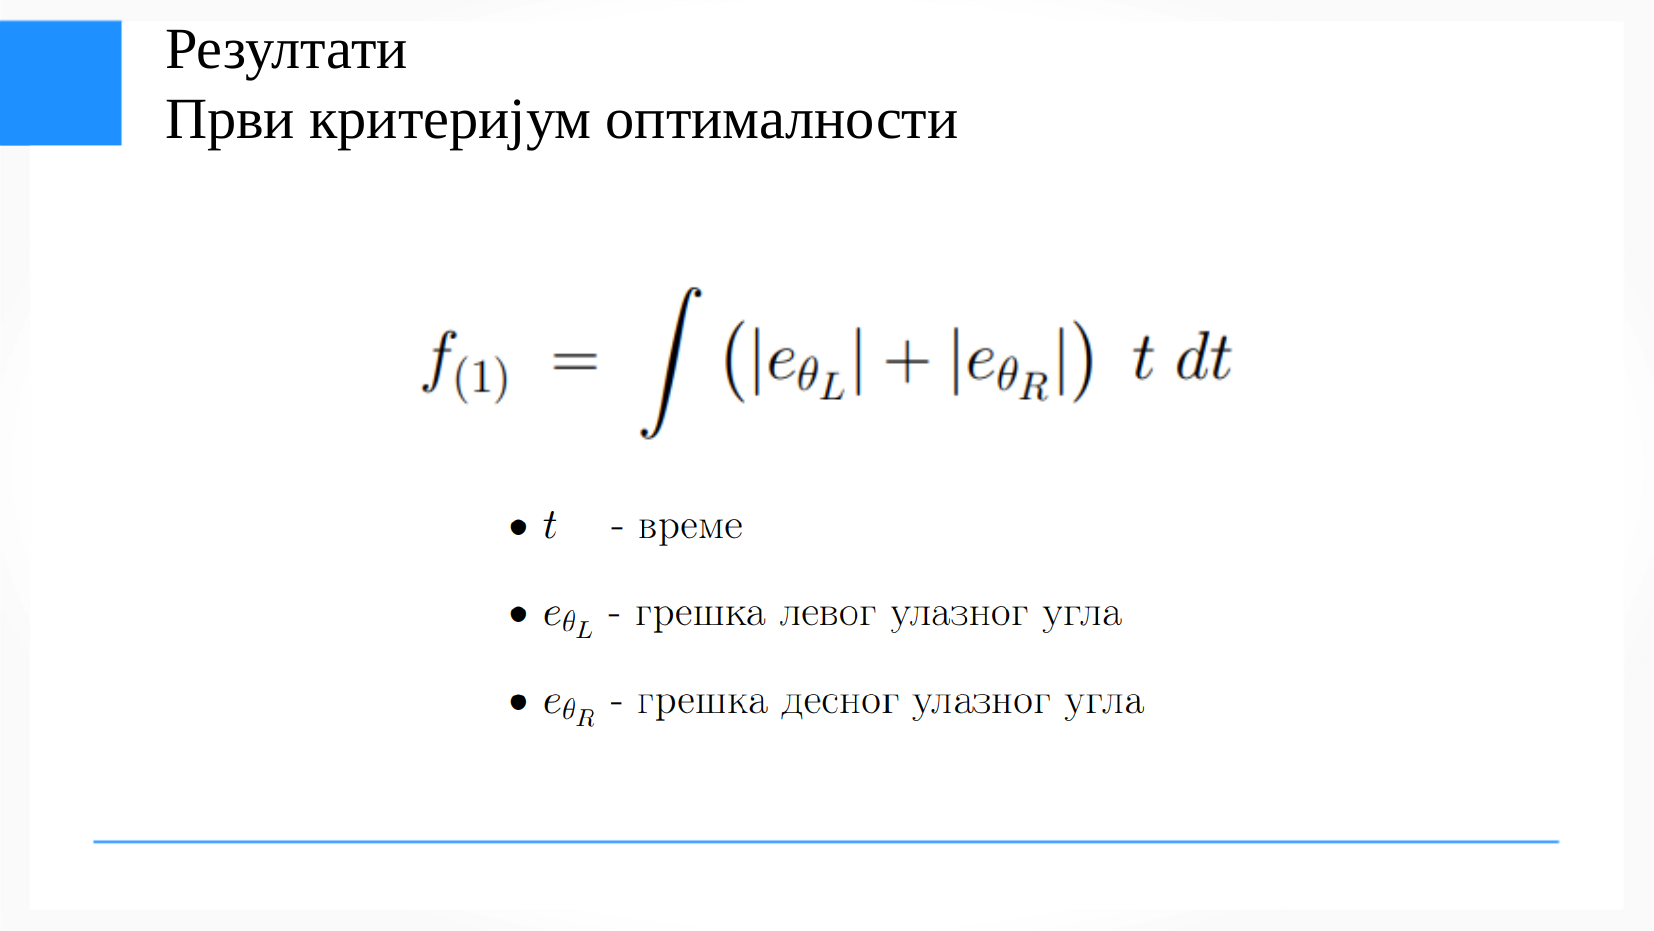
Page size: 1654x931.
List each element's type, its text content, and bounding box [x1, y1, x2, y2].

title Резултати Први критеријум оптималности [165, 10, 1004, 166]
picture [0, 0, 1654, 931]
